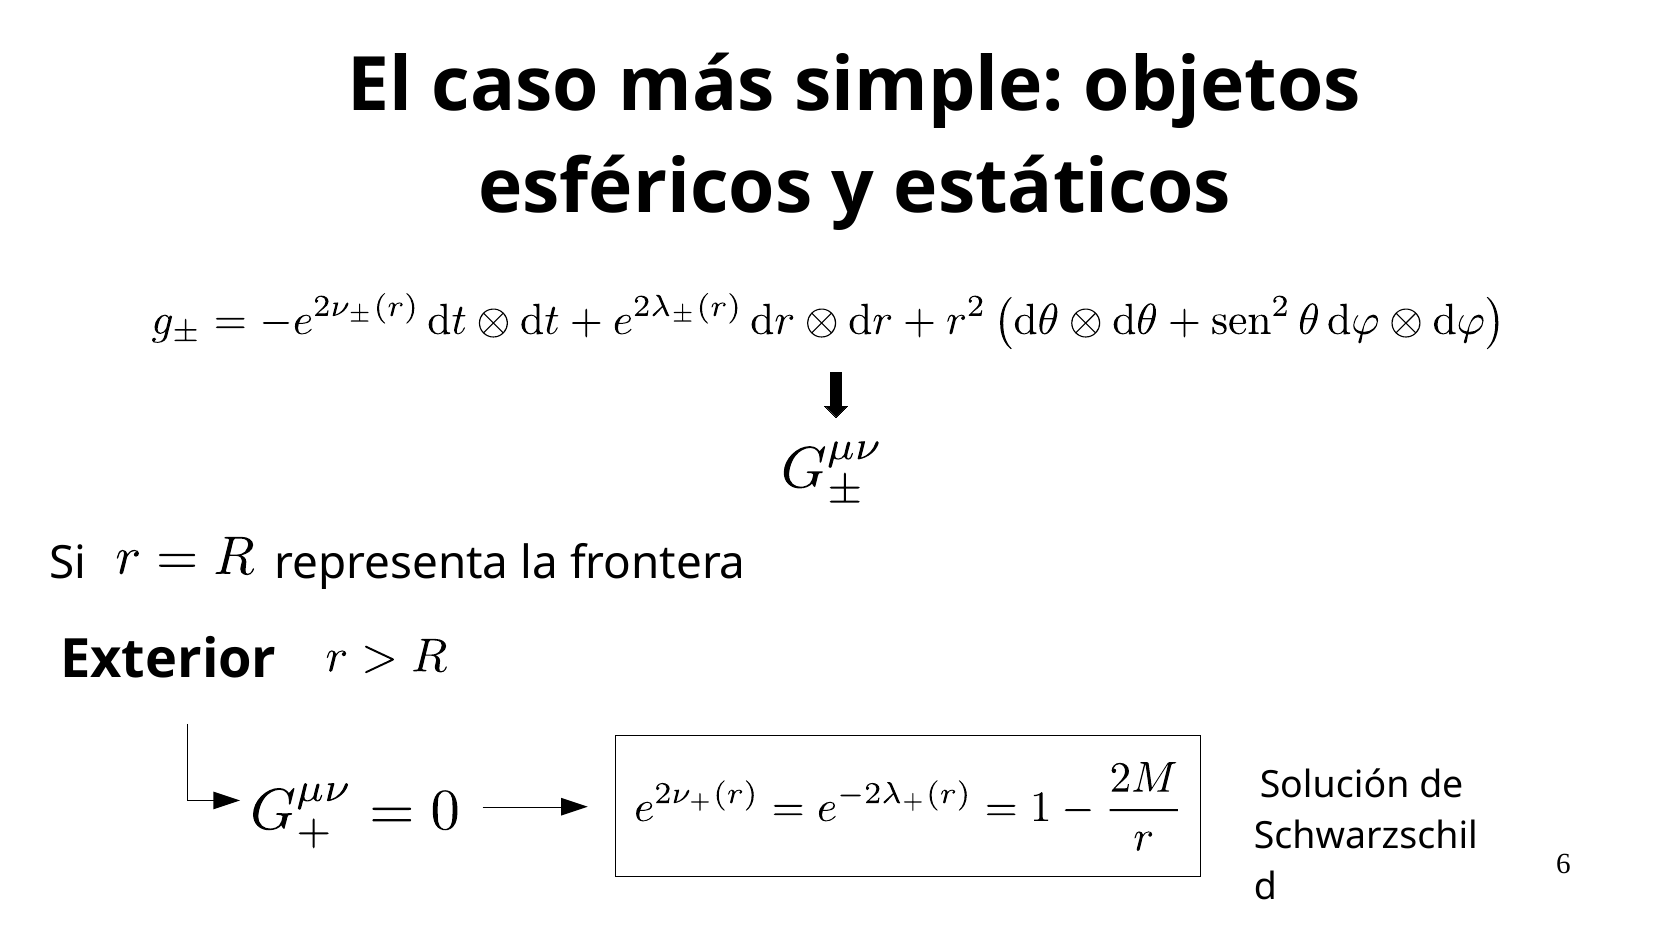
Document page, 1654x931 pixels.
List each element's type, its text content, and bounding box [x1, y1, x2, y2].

text_box [116, 536, 255, 576]
text_box [615, 735, 1201, 877]
text_box [824, 372, 848, 418]
title El caso más simple: objetos esféricos y estáticos [255, 17, 1456, 247]
text_box [326, 638, 447, 674]
text_box Solución de Schwarzschild [1239, 750, 1495, 856]
text_box [152, 293, 1499, 350]
text_box [783, 441, 879, 503]
title Exterior [60, 601, 316, 724]
text_box [253, 783, 458, 849]
text_box Si representa la frontera [35, 521, 811, 601]
